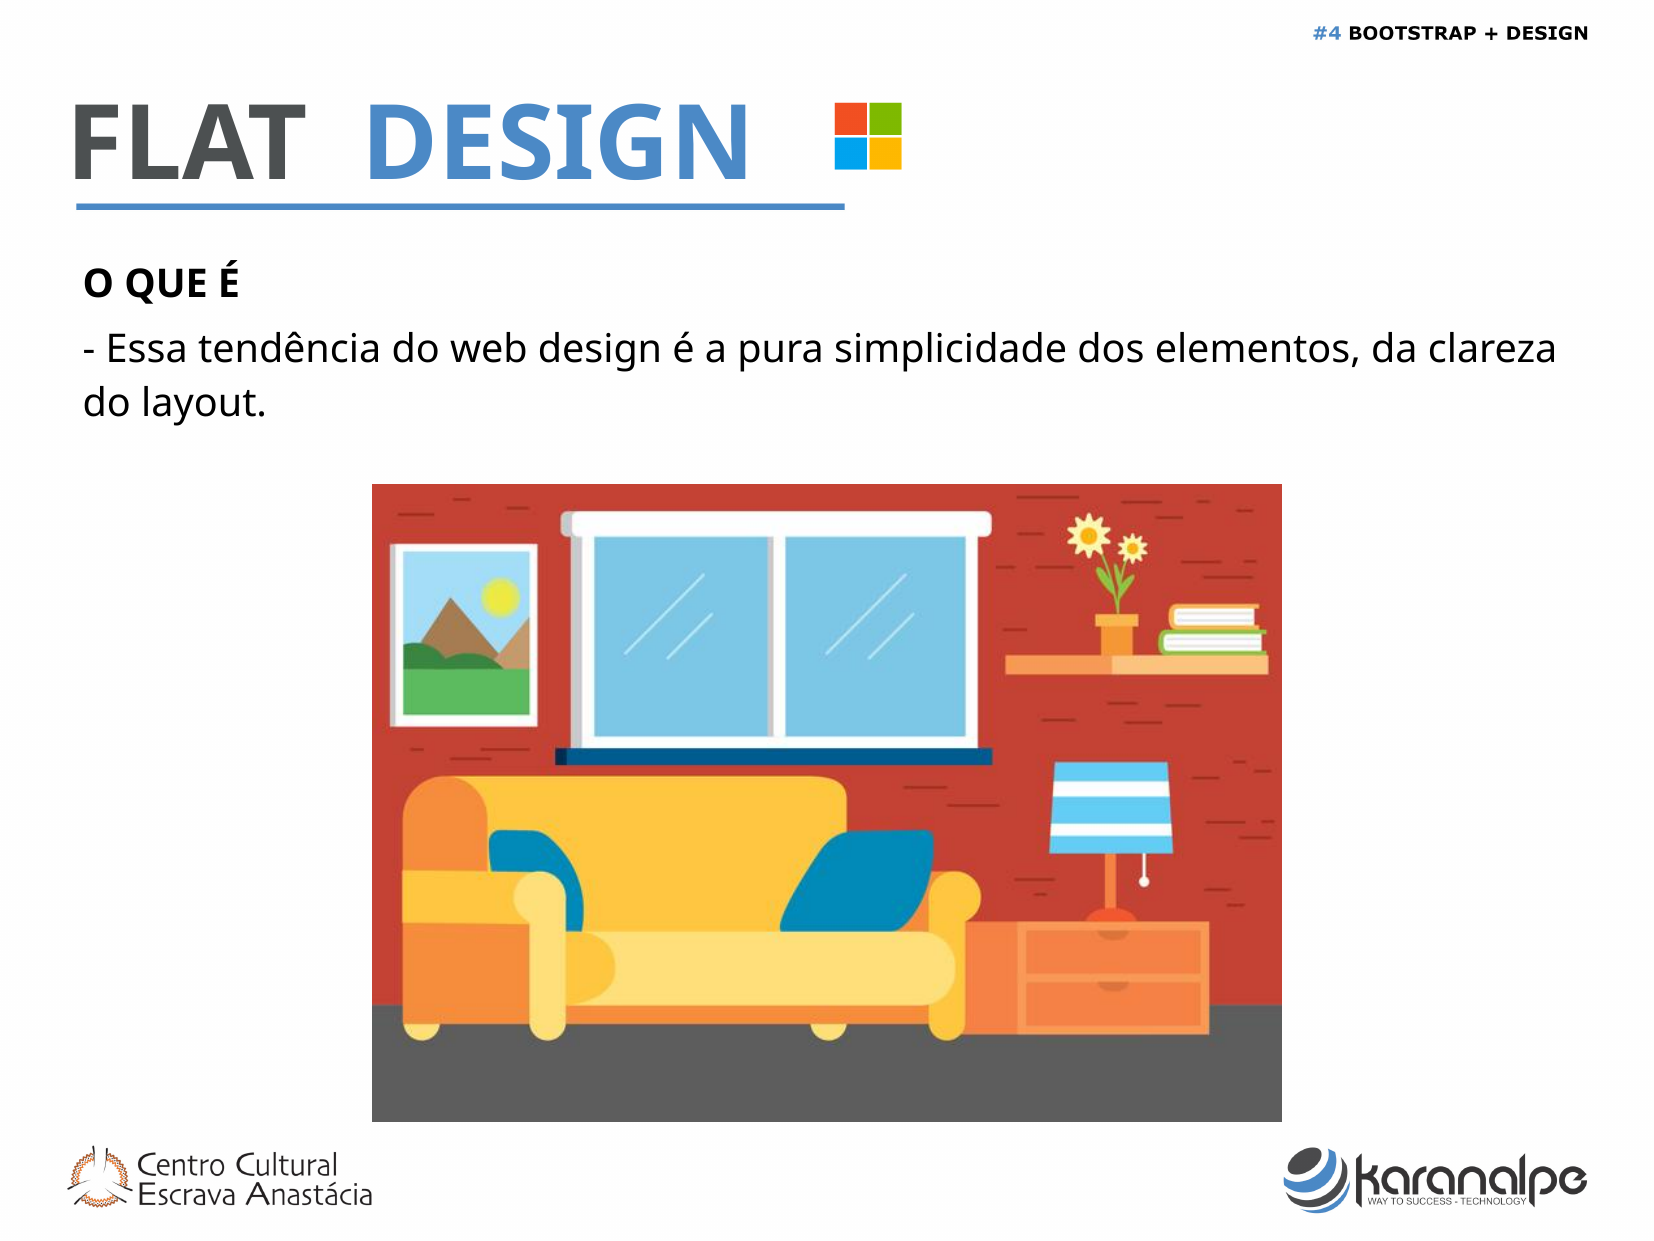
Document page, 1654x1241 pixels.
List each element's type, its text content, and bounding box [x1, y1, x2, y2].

title FLAT DESIGN [66, 35, 1555, 243]
picture [0, 0, 1654, 1241]
list O QUE É - Essa tendência do web design é a pura simplicidade dos elementos, da clareza do layout. [82, 254, 1583, 461]
